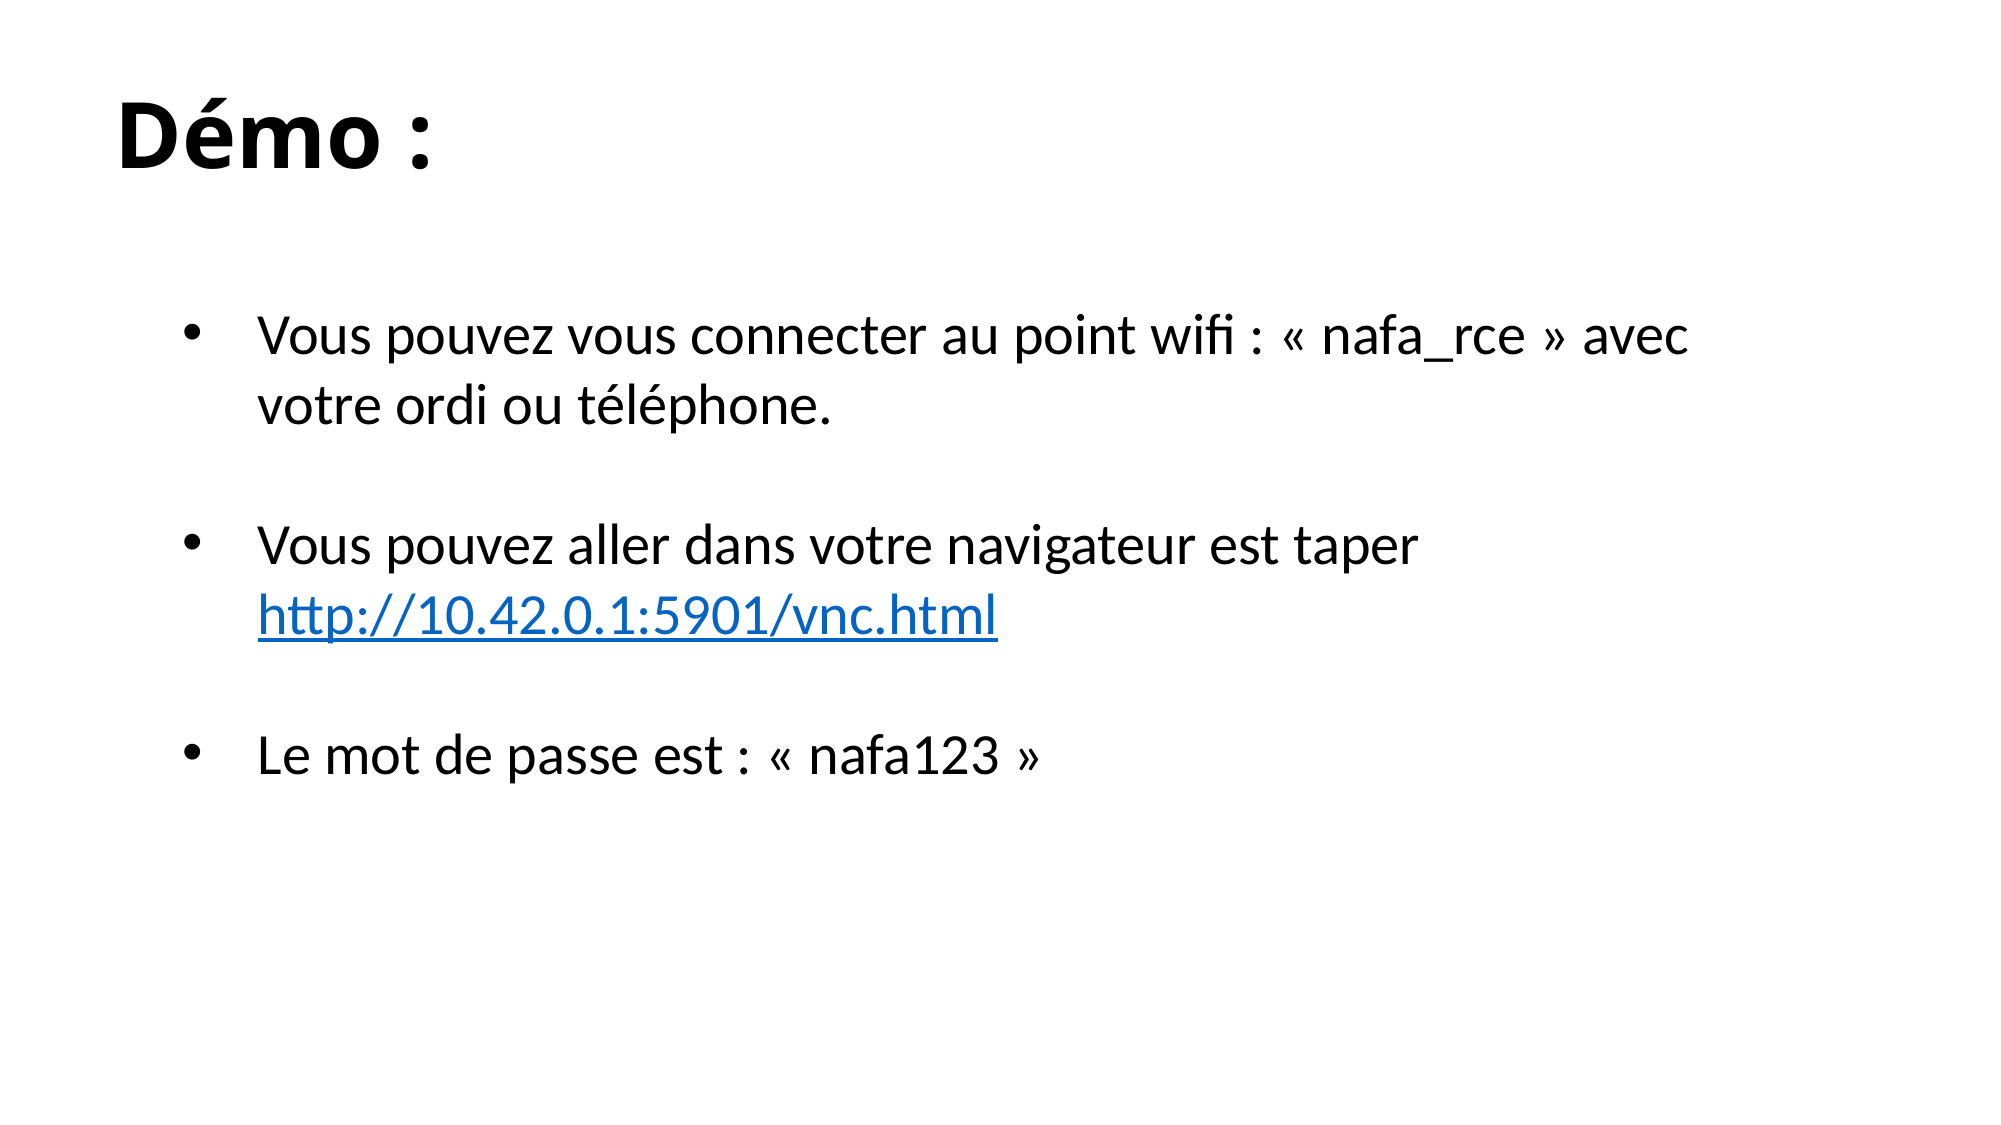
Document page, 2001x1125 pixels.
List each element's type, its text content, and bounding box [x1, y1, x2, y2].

text_box Vous pouvez vous connecter au point wifi : « nafa_rce » avec votre ordi ou téléphone. Vous pouvez aller dans votre navigateur est taper http://10.42.0.1:5901/vnc.html Le mot de passe est : « nafa123 » [168, 288, 1807, 794]
title Démo : [99, 44, 1900, 233]
